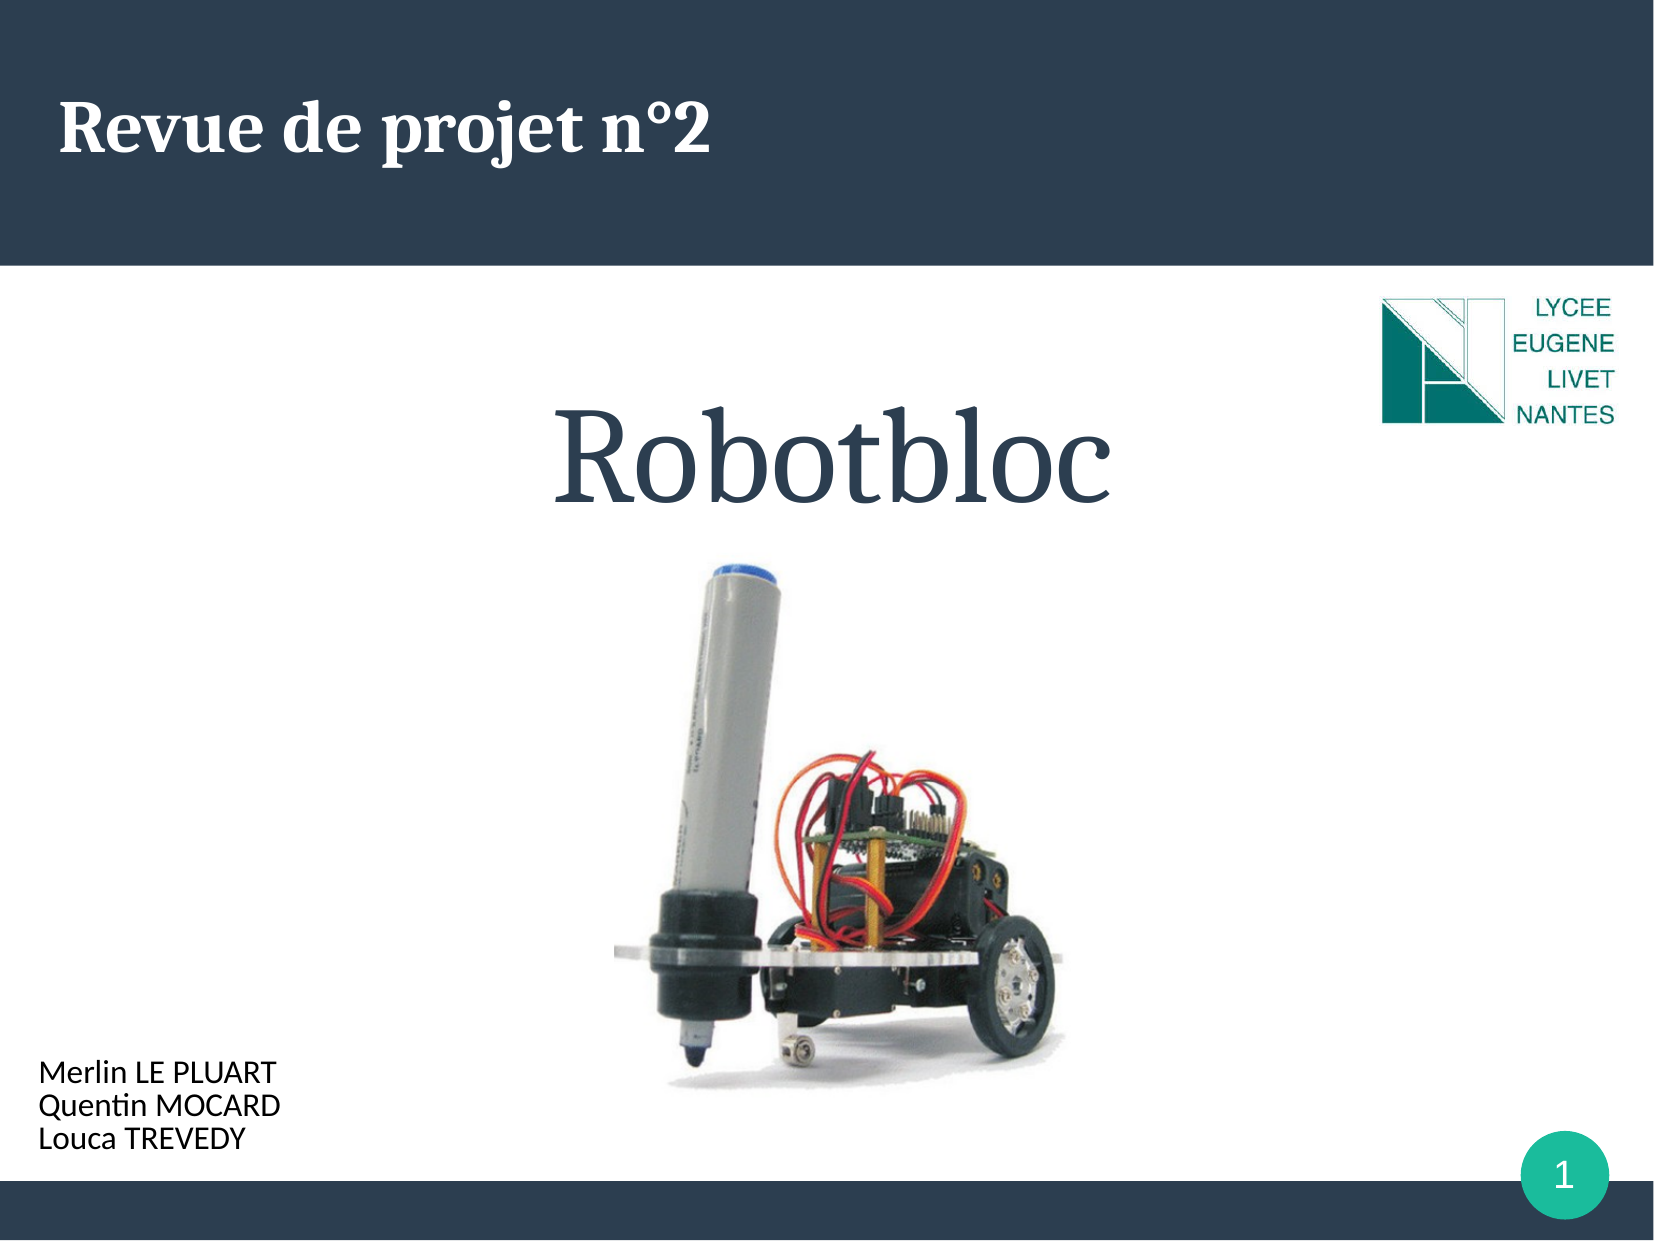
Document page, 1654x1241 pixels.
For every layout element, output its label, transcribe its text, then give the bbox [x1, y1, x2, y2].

picture [1379, 296, 1619, 426]
text_box Merlin LE PLUART Quentin MOCARD Louca TREVEDY [23, 1051, 378, 1189]
subtitle Robotbloc [64, 377, 1601, 539]
title Revue de projet n°2 [59, 49, 1595, 207]
picture [614, 549, 1170, 1115]
text_box 1 [1538, 1145, 1598, 1205]
